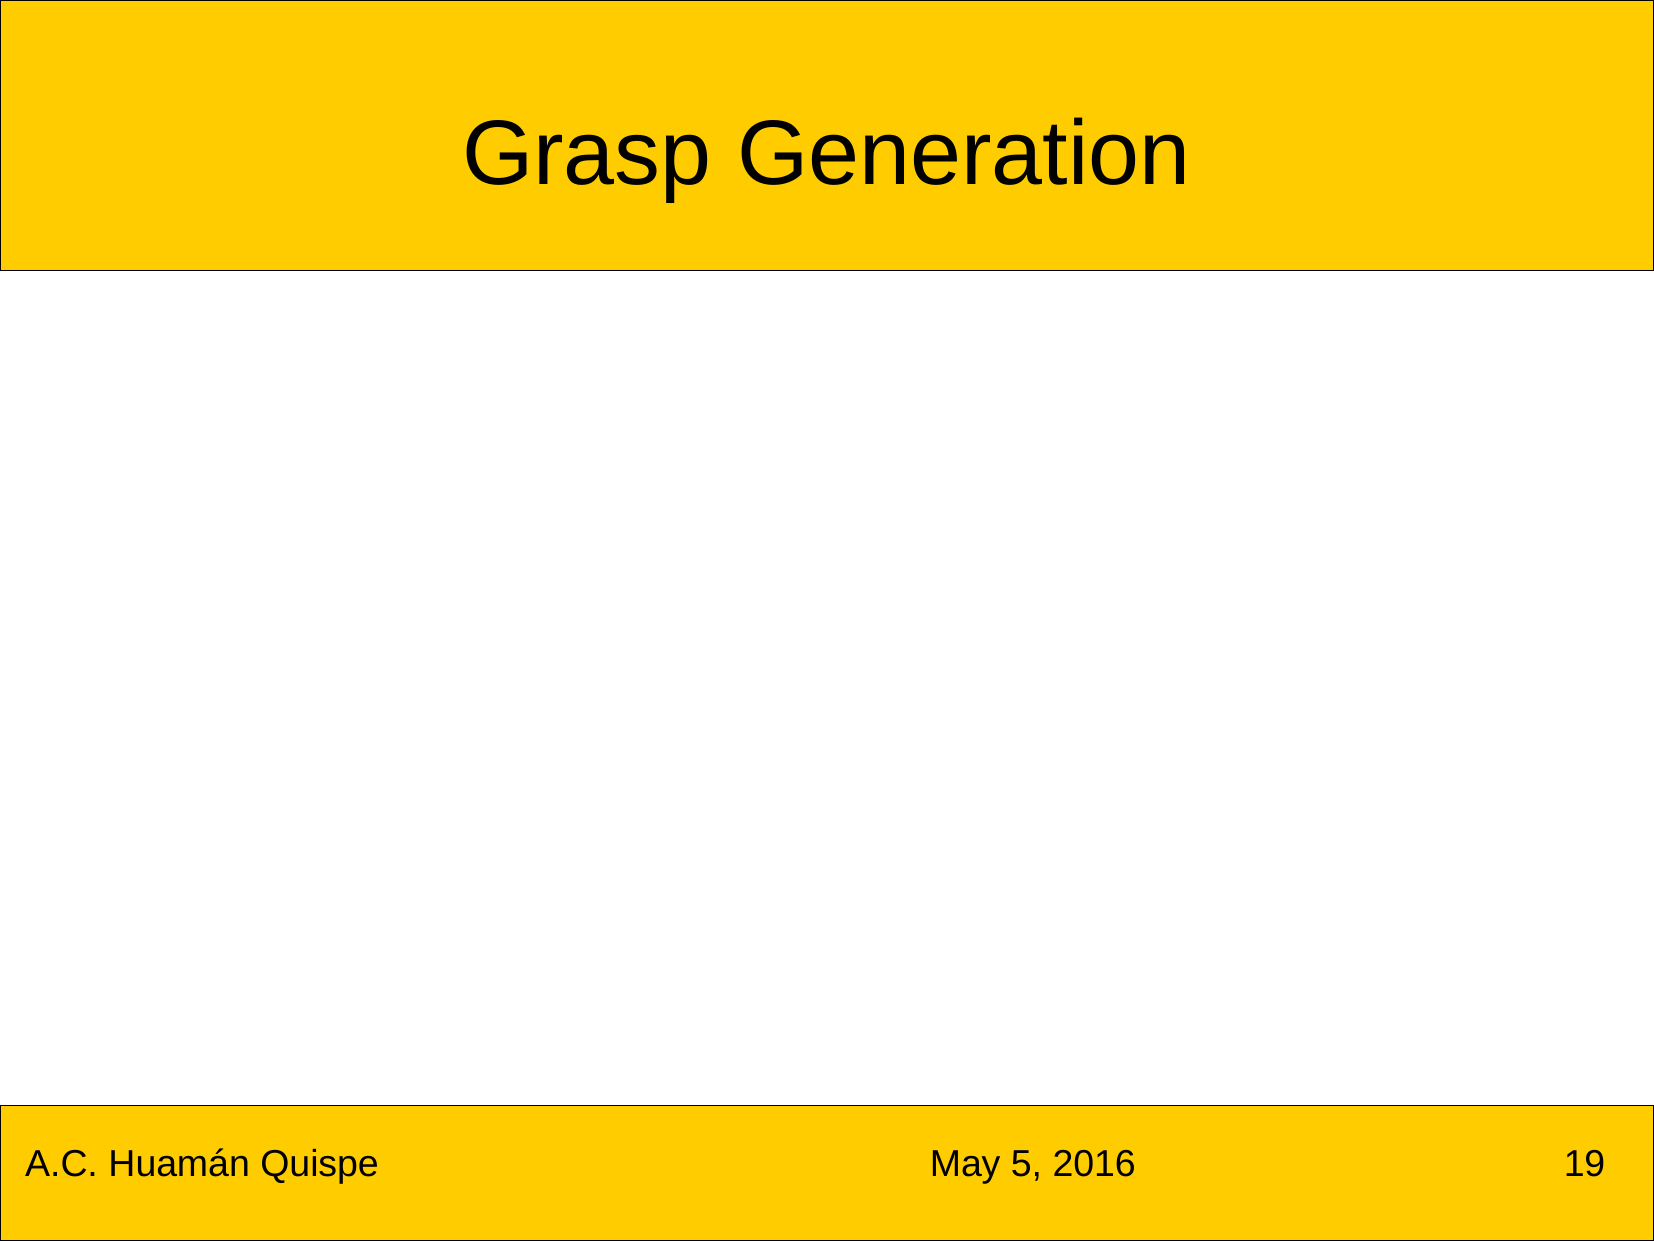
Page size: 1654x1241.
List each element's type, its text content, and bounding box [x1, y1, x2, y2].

title Grasp Generation [82, 49, 1571, 257]
